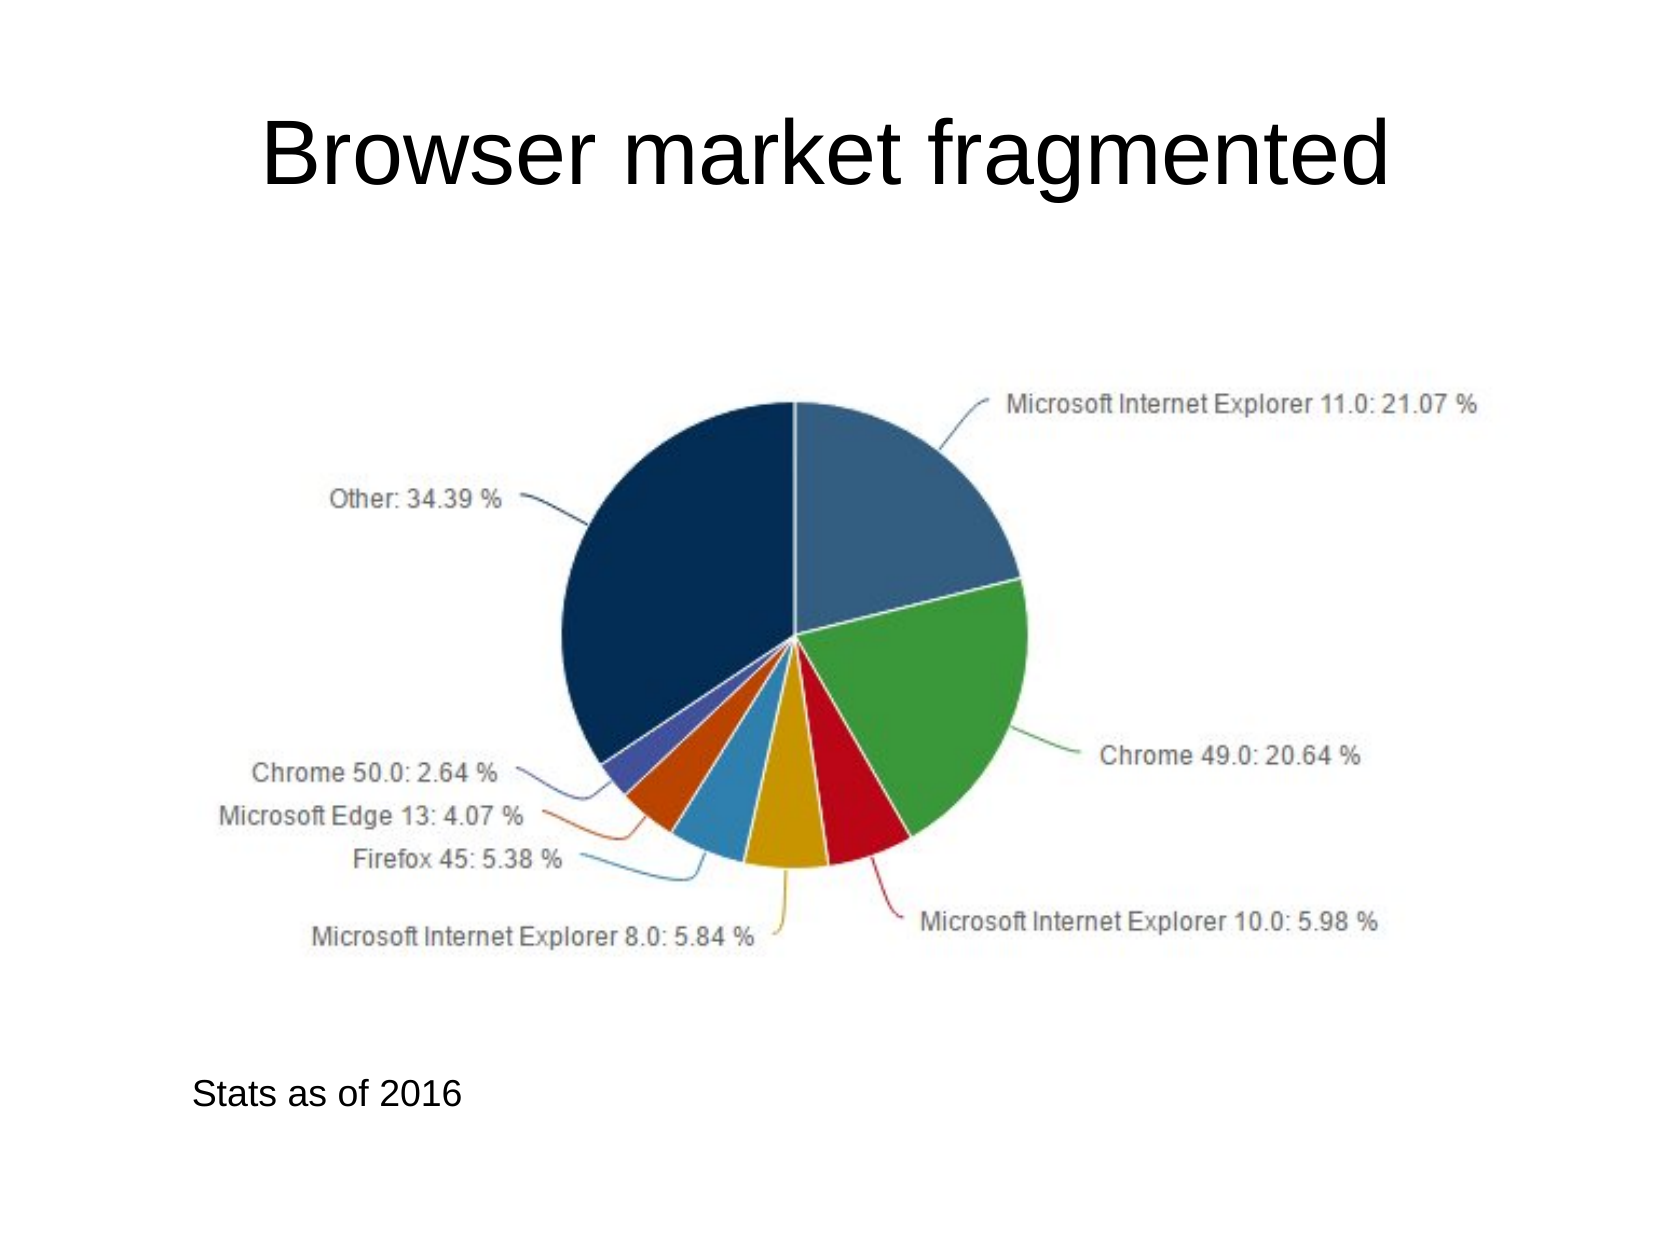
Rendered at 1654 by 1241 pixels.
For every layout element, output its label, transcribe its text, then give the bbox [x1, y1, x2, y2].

text_box Stats as of 2016 [177, 1065, 1288, 1123]
picture [94, 267, 1557, 1011]
title Browser market fragmented [82, 49, 1571, 257]
